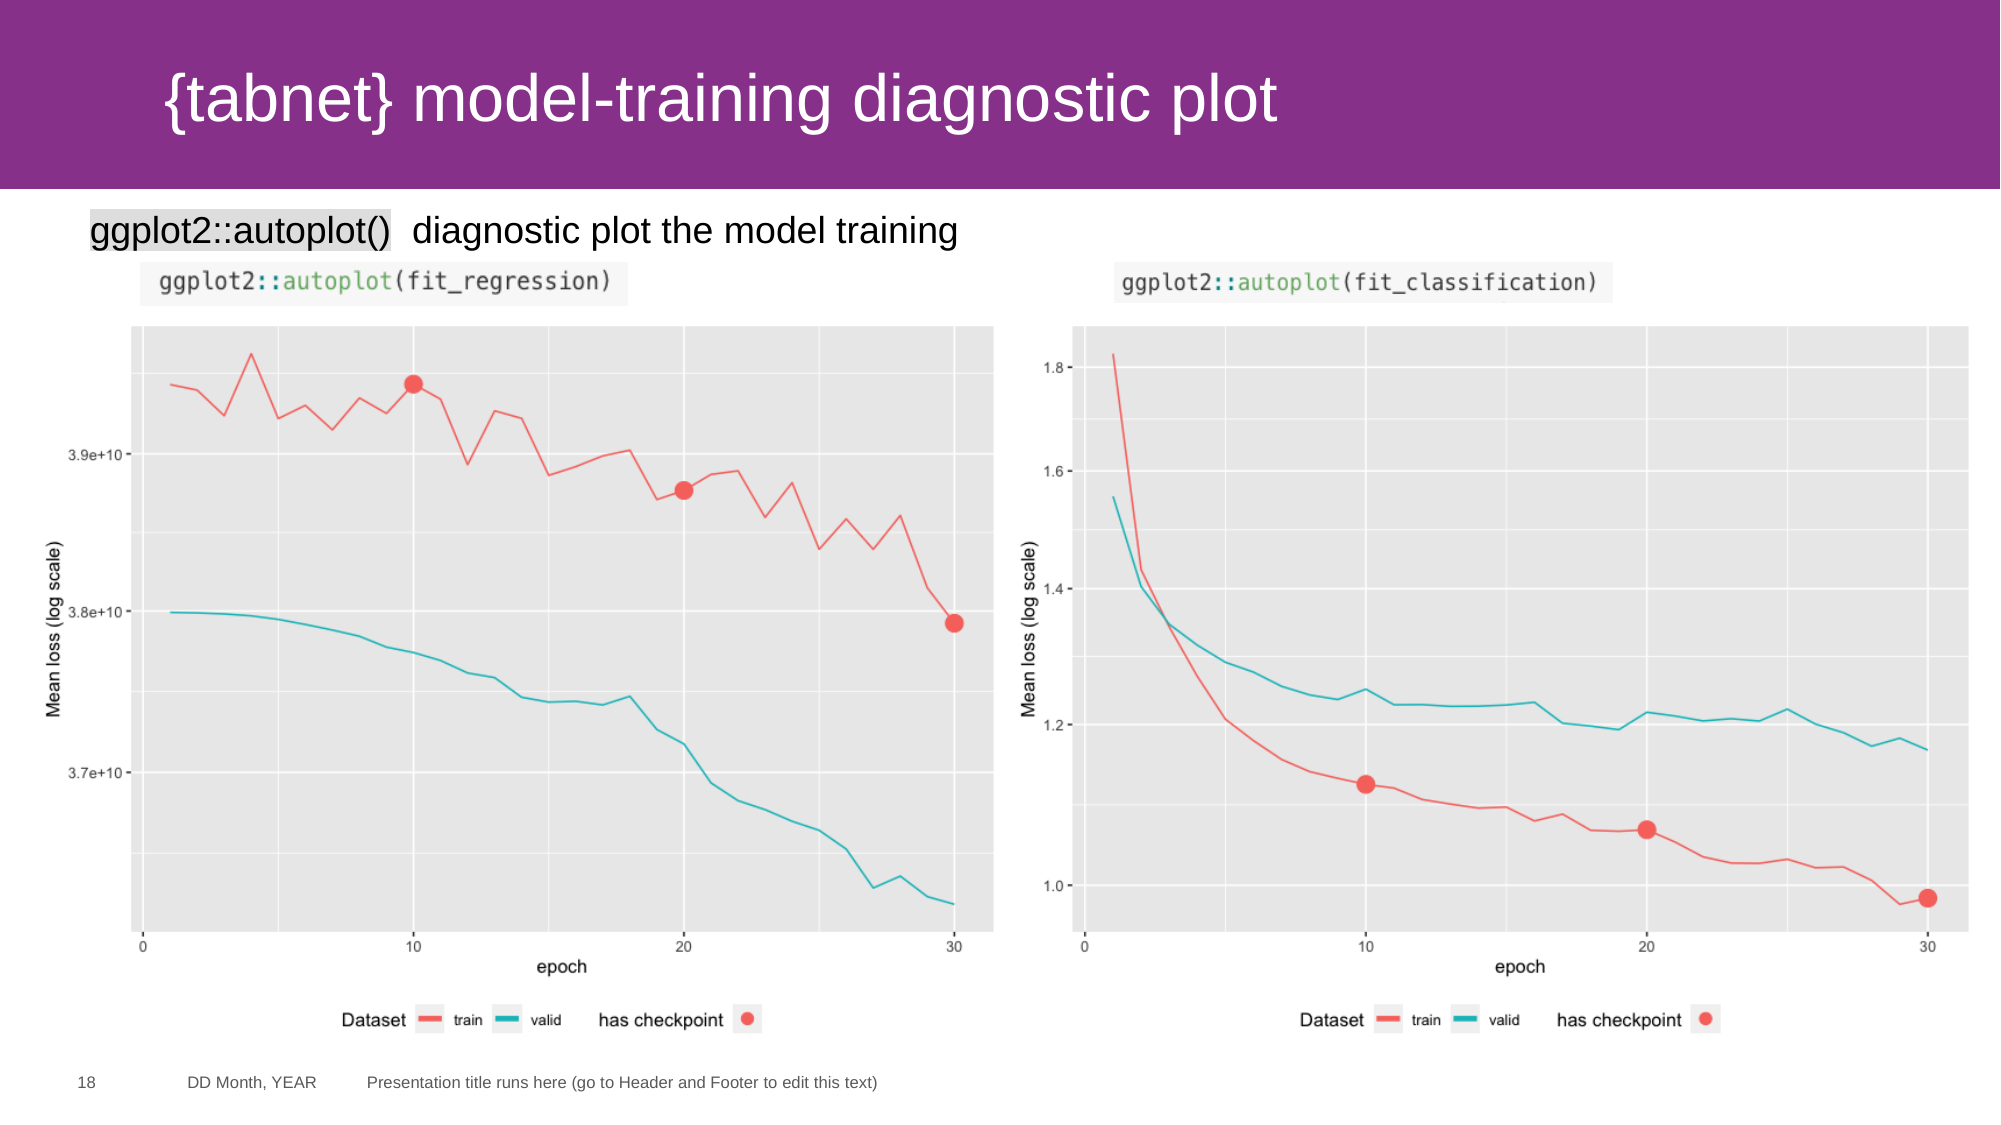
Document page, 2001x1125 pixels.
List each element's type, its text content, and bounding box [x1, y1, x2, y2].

text_box <number> [77, 1057, 126, 1093]
text_box {tabnet} model-training diagnostic plot [0, 0, 2000, 189]
text_box Presentation title runs here (go to Header and Footer to edit this text) [366, 1057, 1728, 1093]
picture [1012, 317, 1978, 1052]
picture [1114, 262, 1613, 303]
text_box ggplot2::autoplot() diagnostic plot the model training [75, 201, 1126, 301]
picture [140, 262, 628, 306]
picture [37, 317, 1003, 1052]
text_box DD Month, YEAR [127, 1057, 318, 1093]
